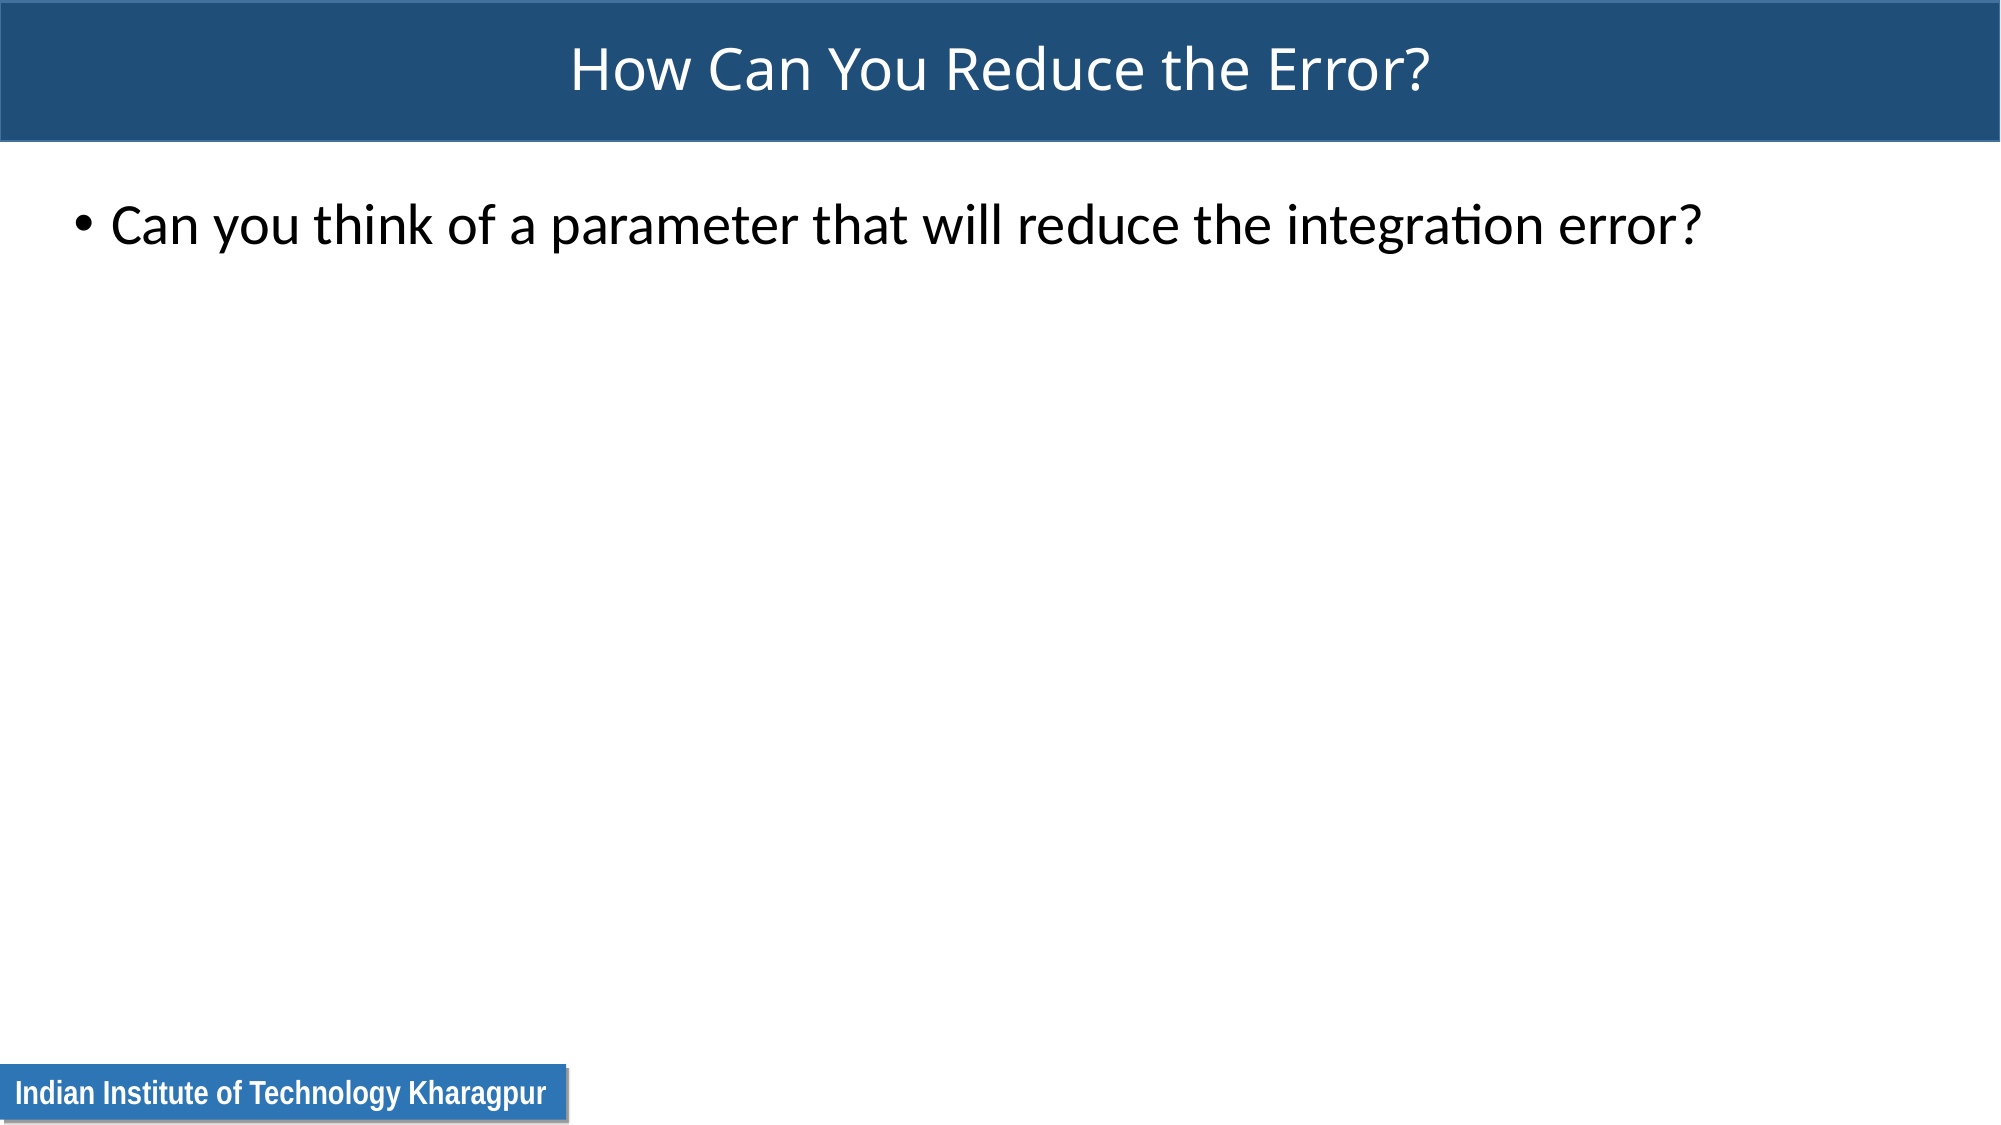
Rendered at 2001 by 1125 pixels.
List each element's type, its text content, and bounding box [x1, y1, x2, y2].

list Can you think of a parameter that will reduce the integration error? [58, 186, 1954, 1065]
title How Can You Reduce the Error? [0, 1, 2000, 141]
